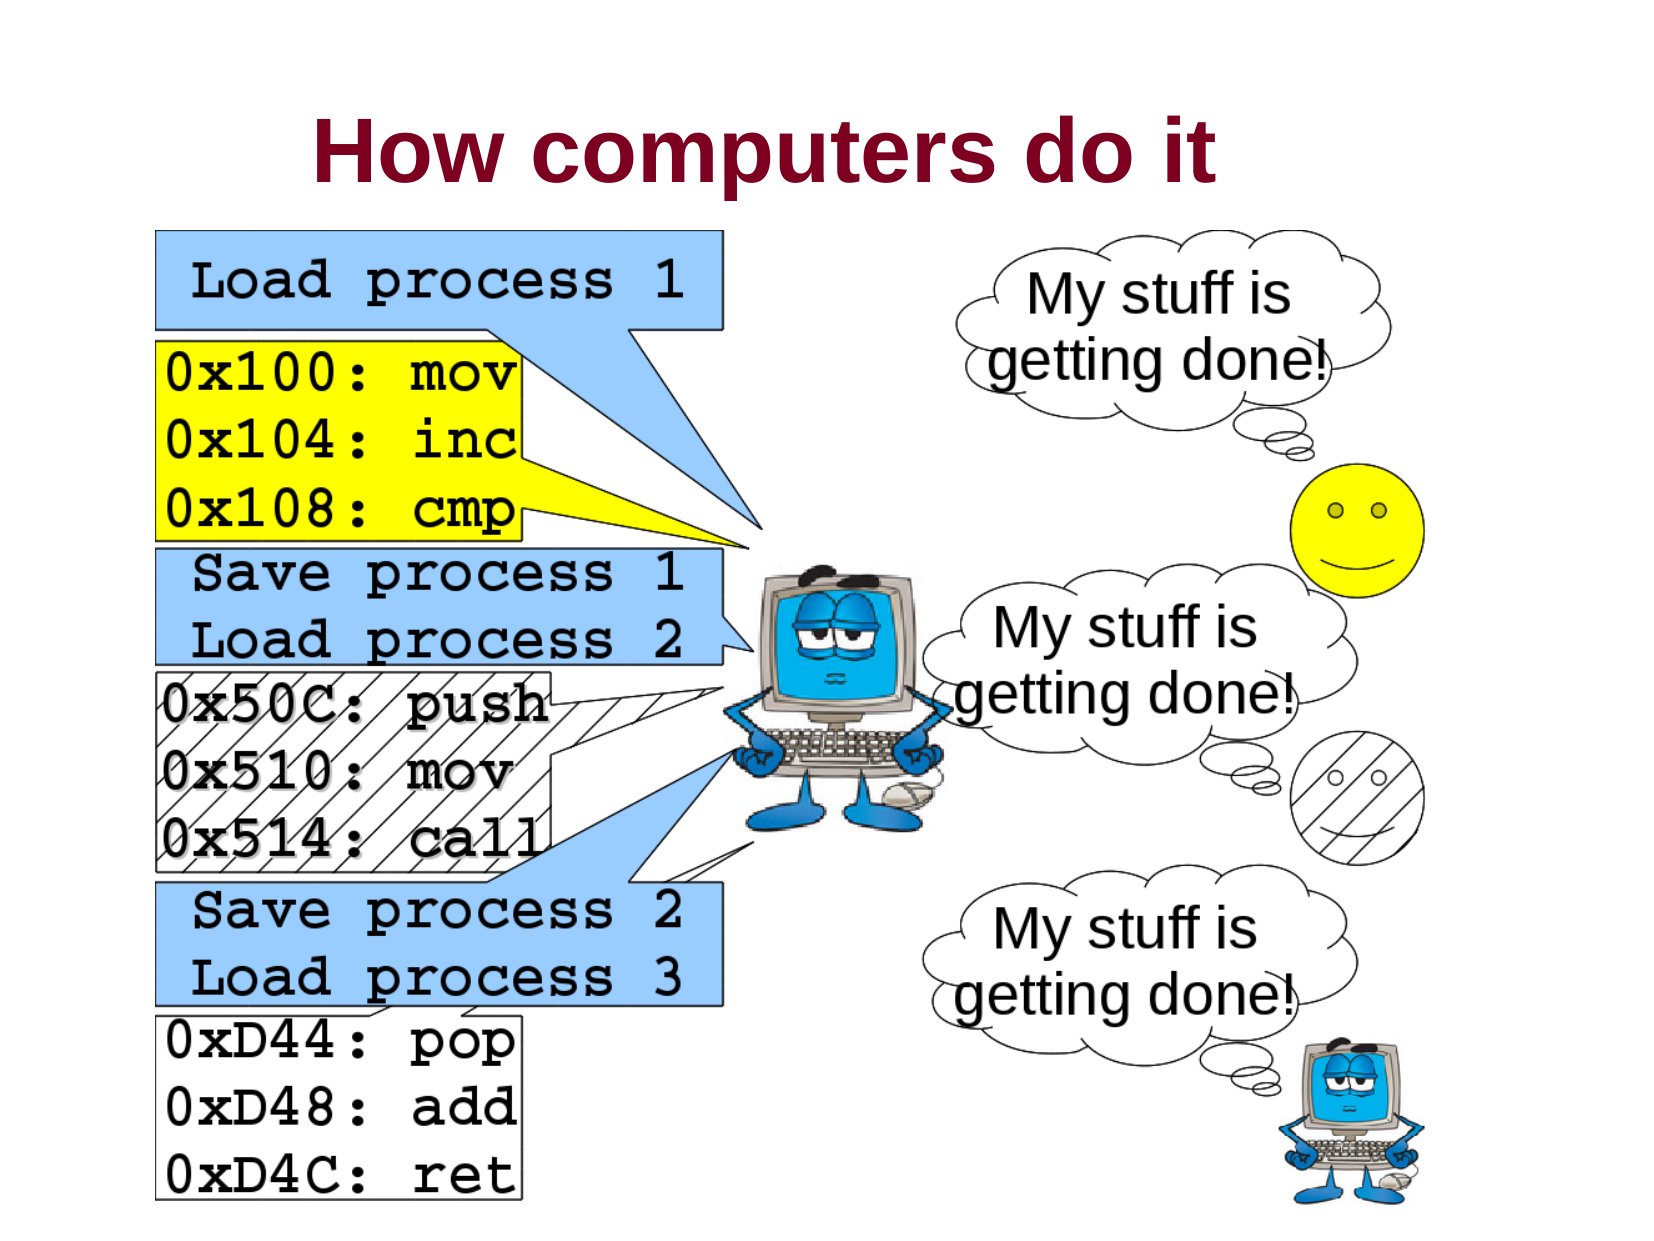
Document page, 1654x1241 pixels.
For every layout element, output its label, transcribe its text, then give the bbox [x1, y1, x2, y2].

title How computers do it [118, 94, 1412, 207]
picture [0, 0, 1654, 1241]
